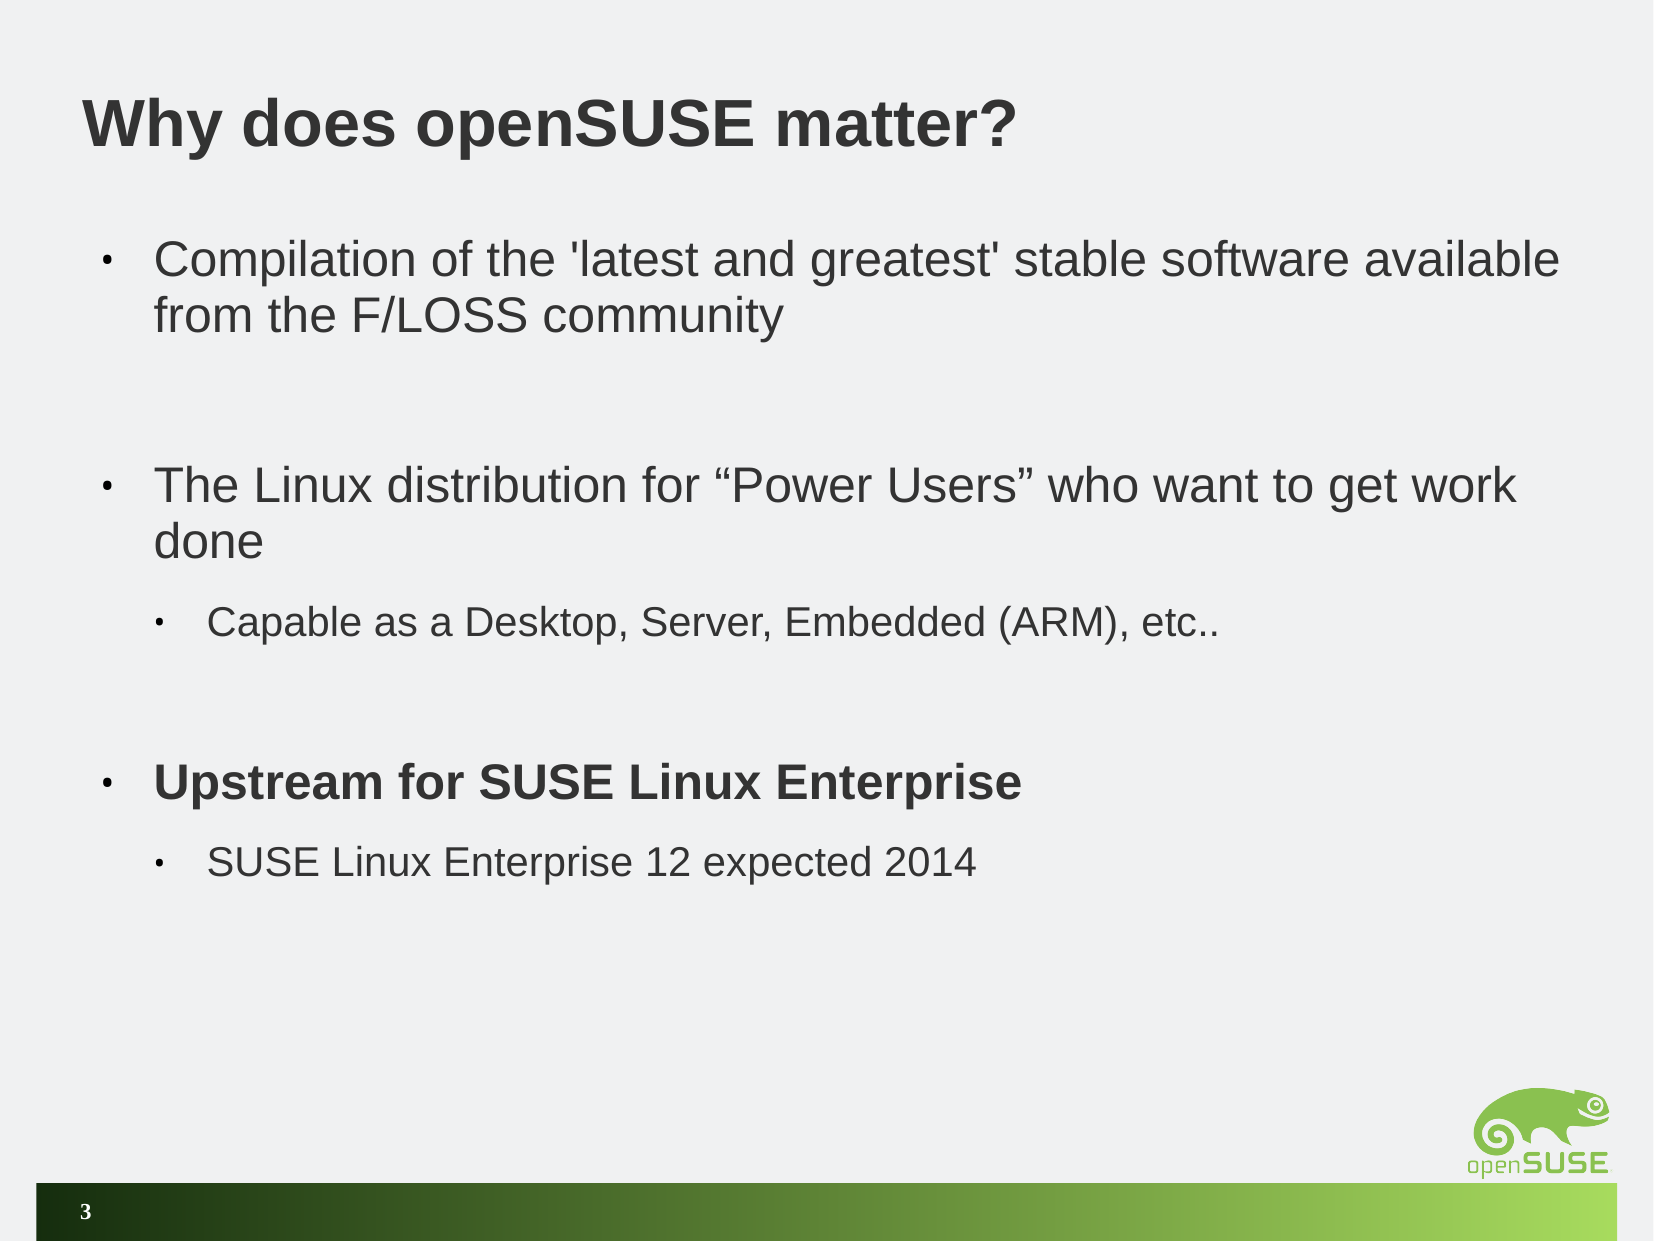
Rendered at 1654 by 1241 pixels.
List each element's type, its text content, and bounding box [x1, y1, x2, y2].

picture [0, 0, 1654, 1241]
list Compilation of the 'latest and greatest' stable software available from the F/LOSS community The Linux distribution for “Power Users” who want to get work done Capable as a Desktop, Server, Embedded (ARM), etc.. Upstream for SUSE Linux Enterprise SUSE Linux Enterprise 12 expected 2014 [82, 231, 1571, 951]
title Why does openSUSE matter? [82, 49, 1571, 198]
